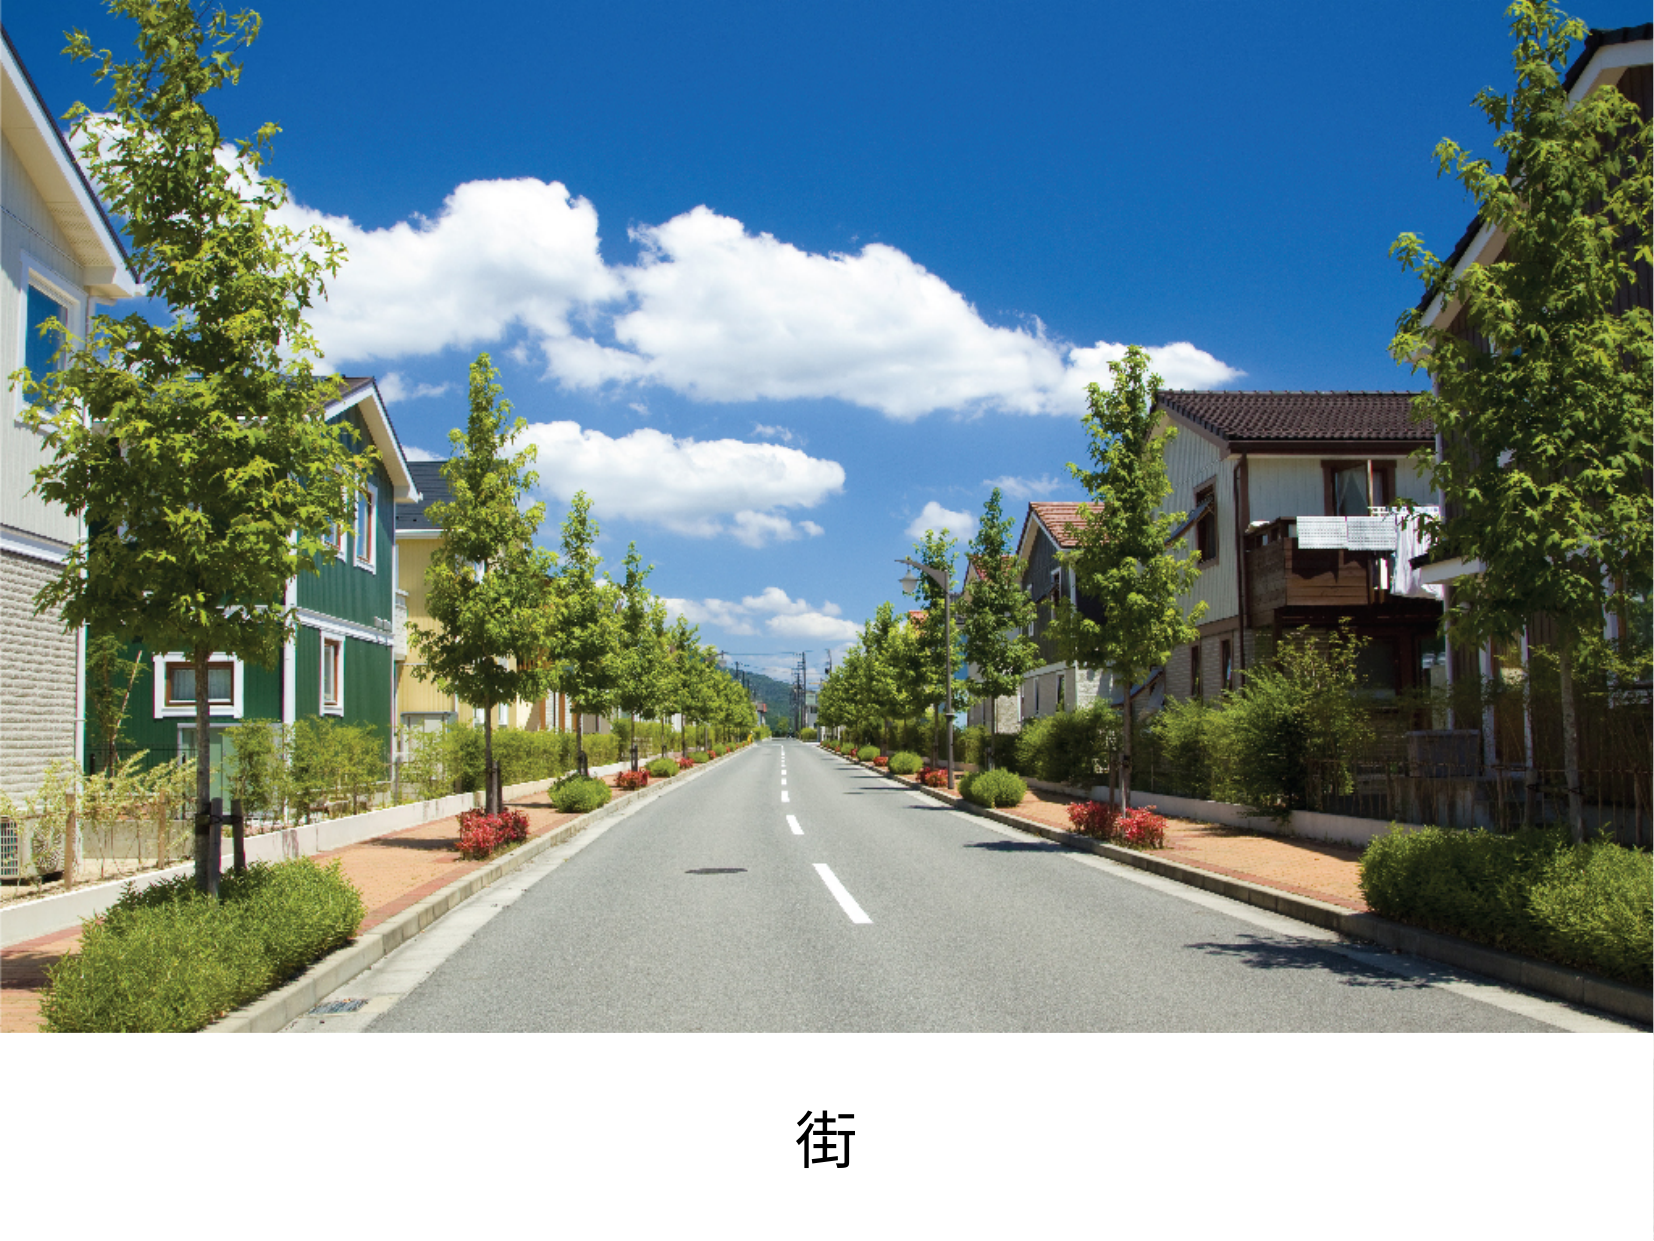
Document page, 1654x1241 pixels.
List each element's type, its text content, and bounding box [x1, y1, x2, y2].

picture [0, 0, 1654, 1032]
title 街 [0, 1032, 1654, 1241]
